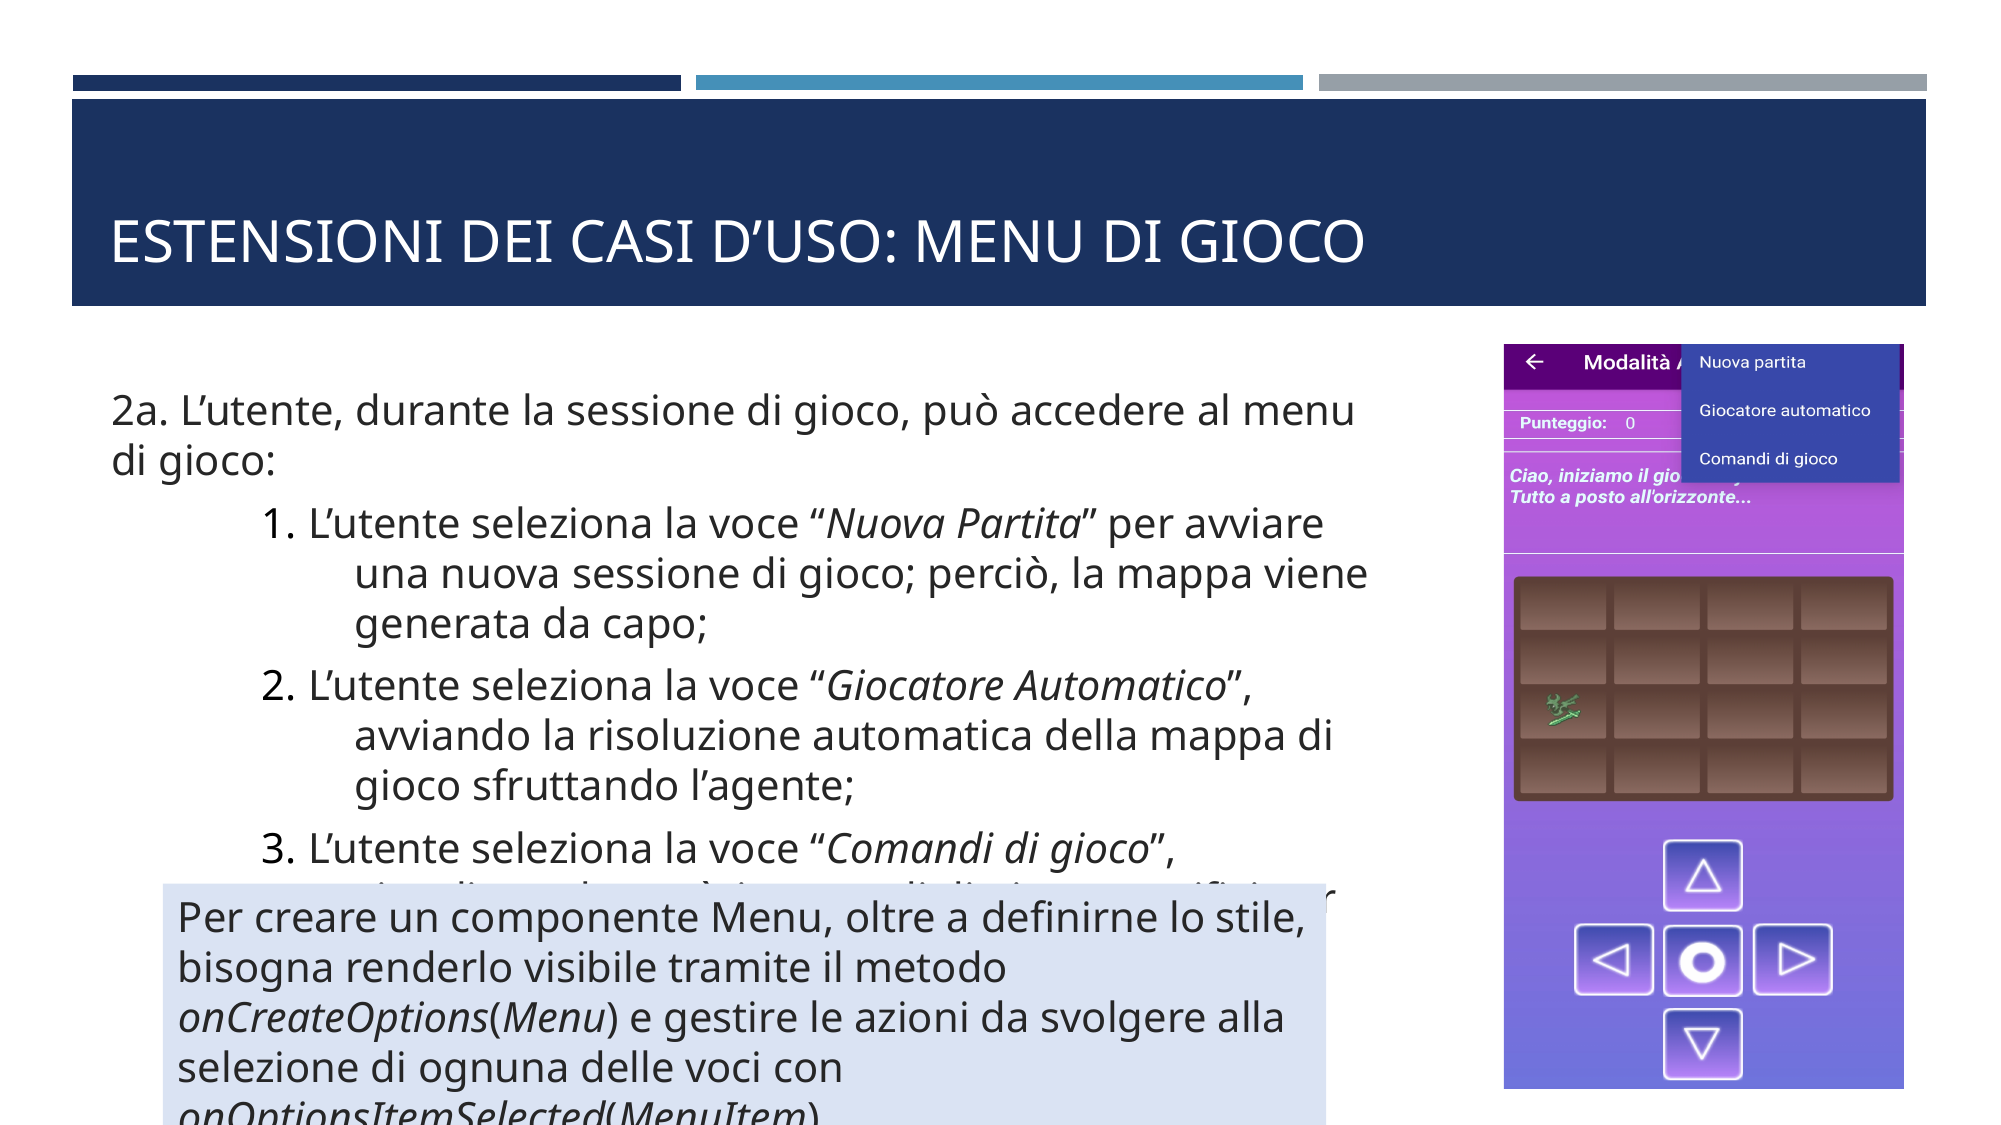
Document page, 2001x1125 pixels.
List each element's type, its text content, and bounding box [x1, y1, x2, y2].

text_box 2a. L’utente, durante la sessione di gioco, può accedere al menu di gioco: L’utente seleziona la voce “Nuova Partita” per avviare una nuova sessione di gioco; perciò, la mappa viene generata da capo; L’utente seleziona la voce “Giocatore Automatico”, avviando la risoluzione automatica della mappa di gioco sfruttando l’agente; L’utente seleziona la voce “Comandi di gioco”, visualizzando, così, i comandi di gioco specifici per la modalità che ha scelto; [96, 376, 1393, 884]
text_box Per creare un componente Menu, oltre a definirne lo stile, bisogna renderlo visibile tramite il metodo onCreateOptions(Menu) e gestire le azioni da svolgere alla selezione di ognuna delle voci con onOptionsItemSelected(MenuItem). [162, 883, 1327, 1101]
picture [1503, 344, 1904, 1089]
title Estensioni dei casi d’uso: menu di gioco [94, 119, 1904, 282]
